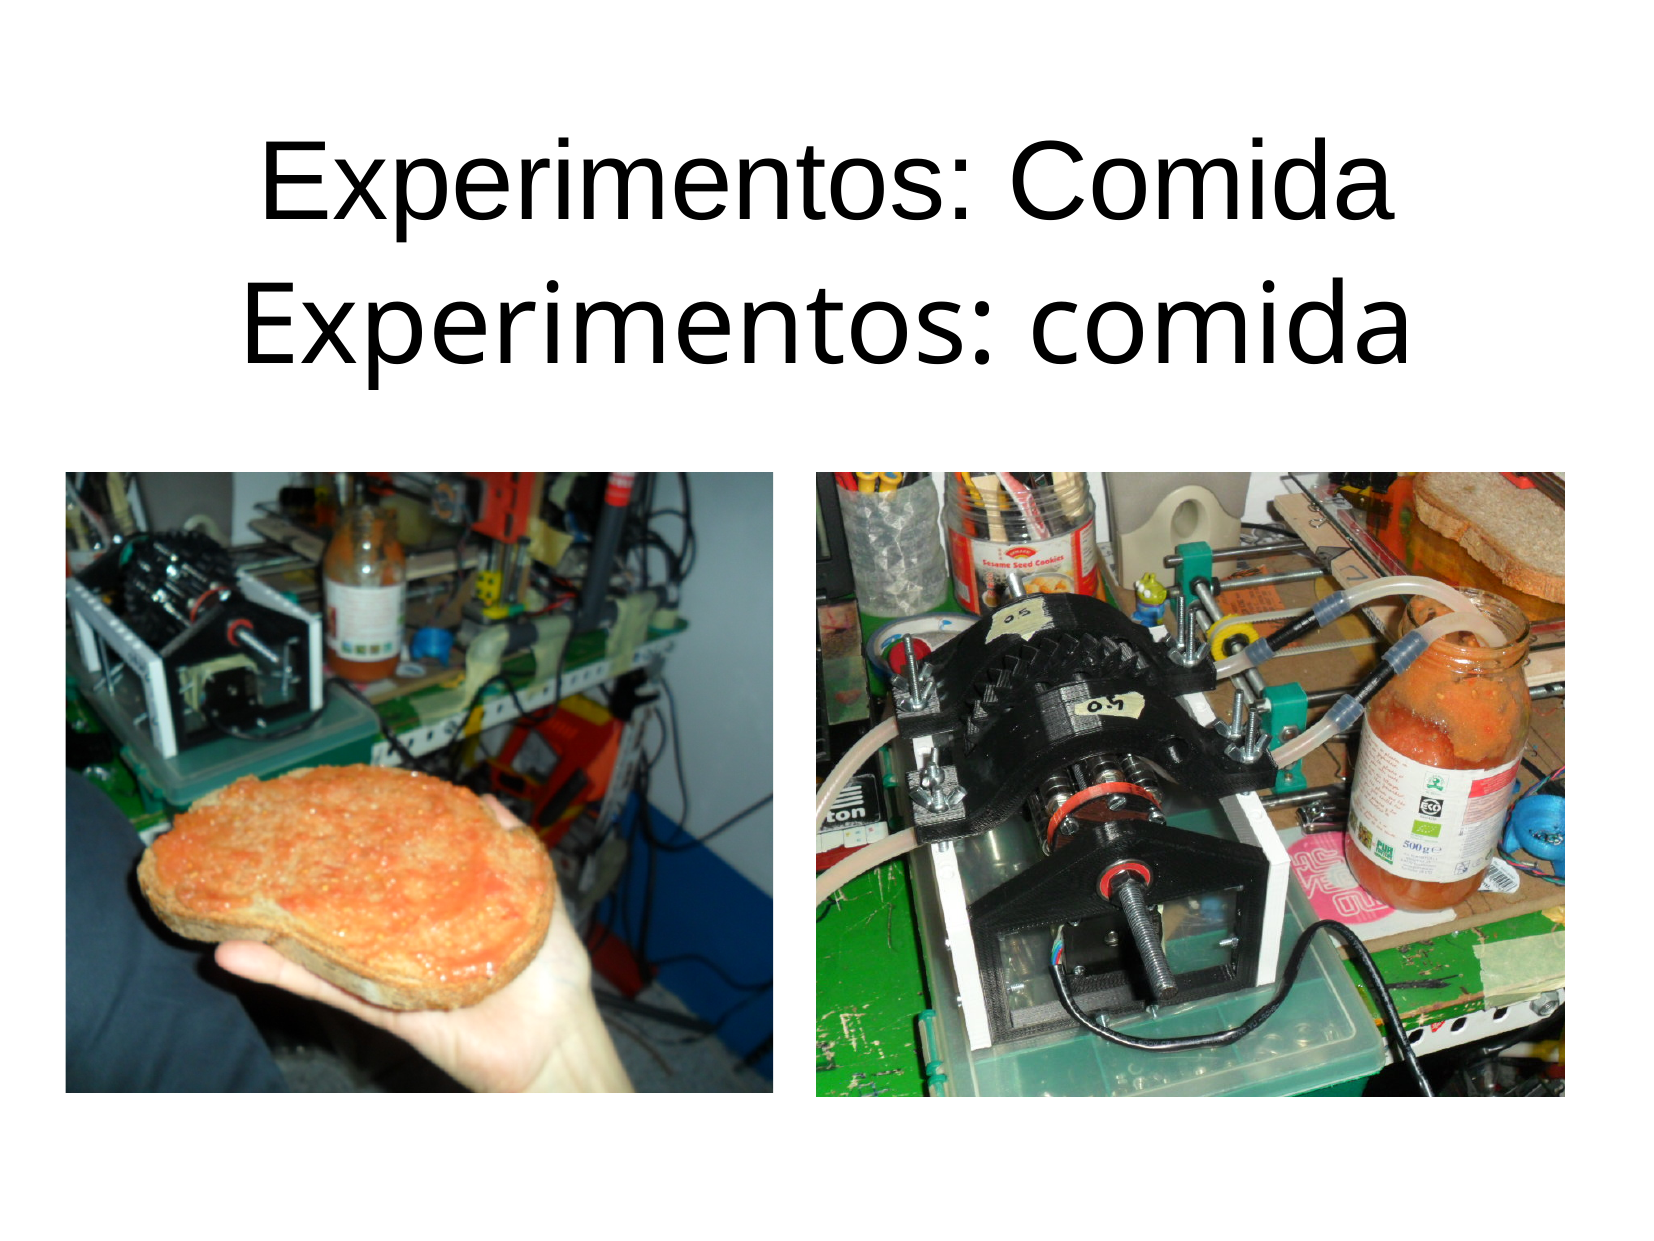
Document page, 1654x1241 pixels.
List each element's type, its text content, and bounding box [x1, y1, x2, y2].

text_box Experimentos: Comida Experimentos: comida [94, 110, 1560, 1130]
picture [65, 472, 94, 1093]
picture [1560, 472, 1565, 1097]
